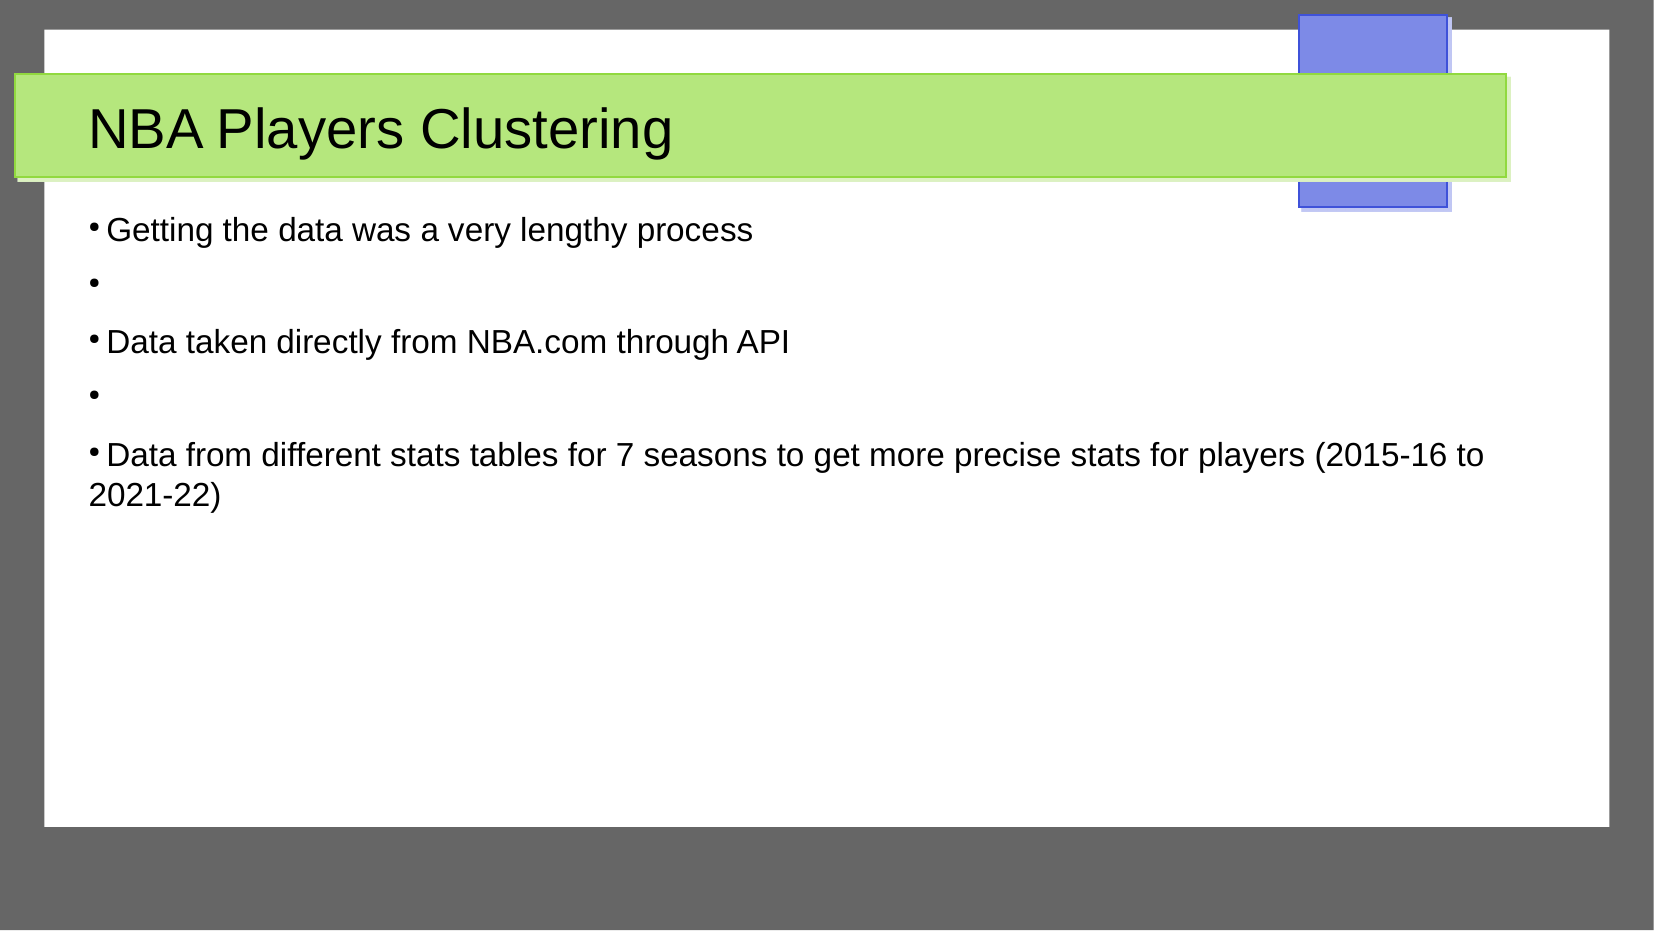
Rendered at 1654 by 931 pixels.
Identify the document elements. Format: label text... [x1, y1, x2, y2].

title NBA Players Clustering [88, 73, 1506, 178]
subtitle Getting the data was a very lengthy process Data taken directly from NBA.com through API Data from different stats tables for 7 seasons to get more precise stats for players (2015-16 to 2021-22) [88, 206, 1565, 515]
